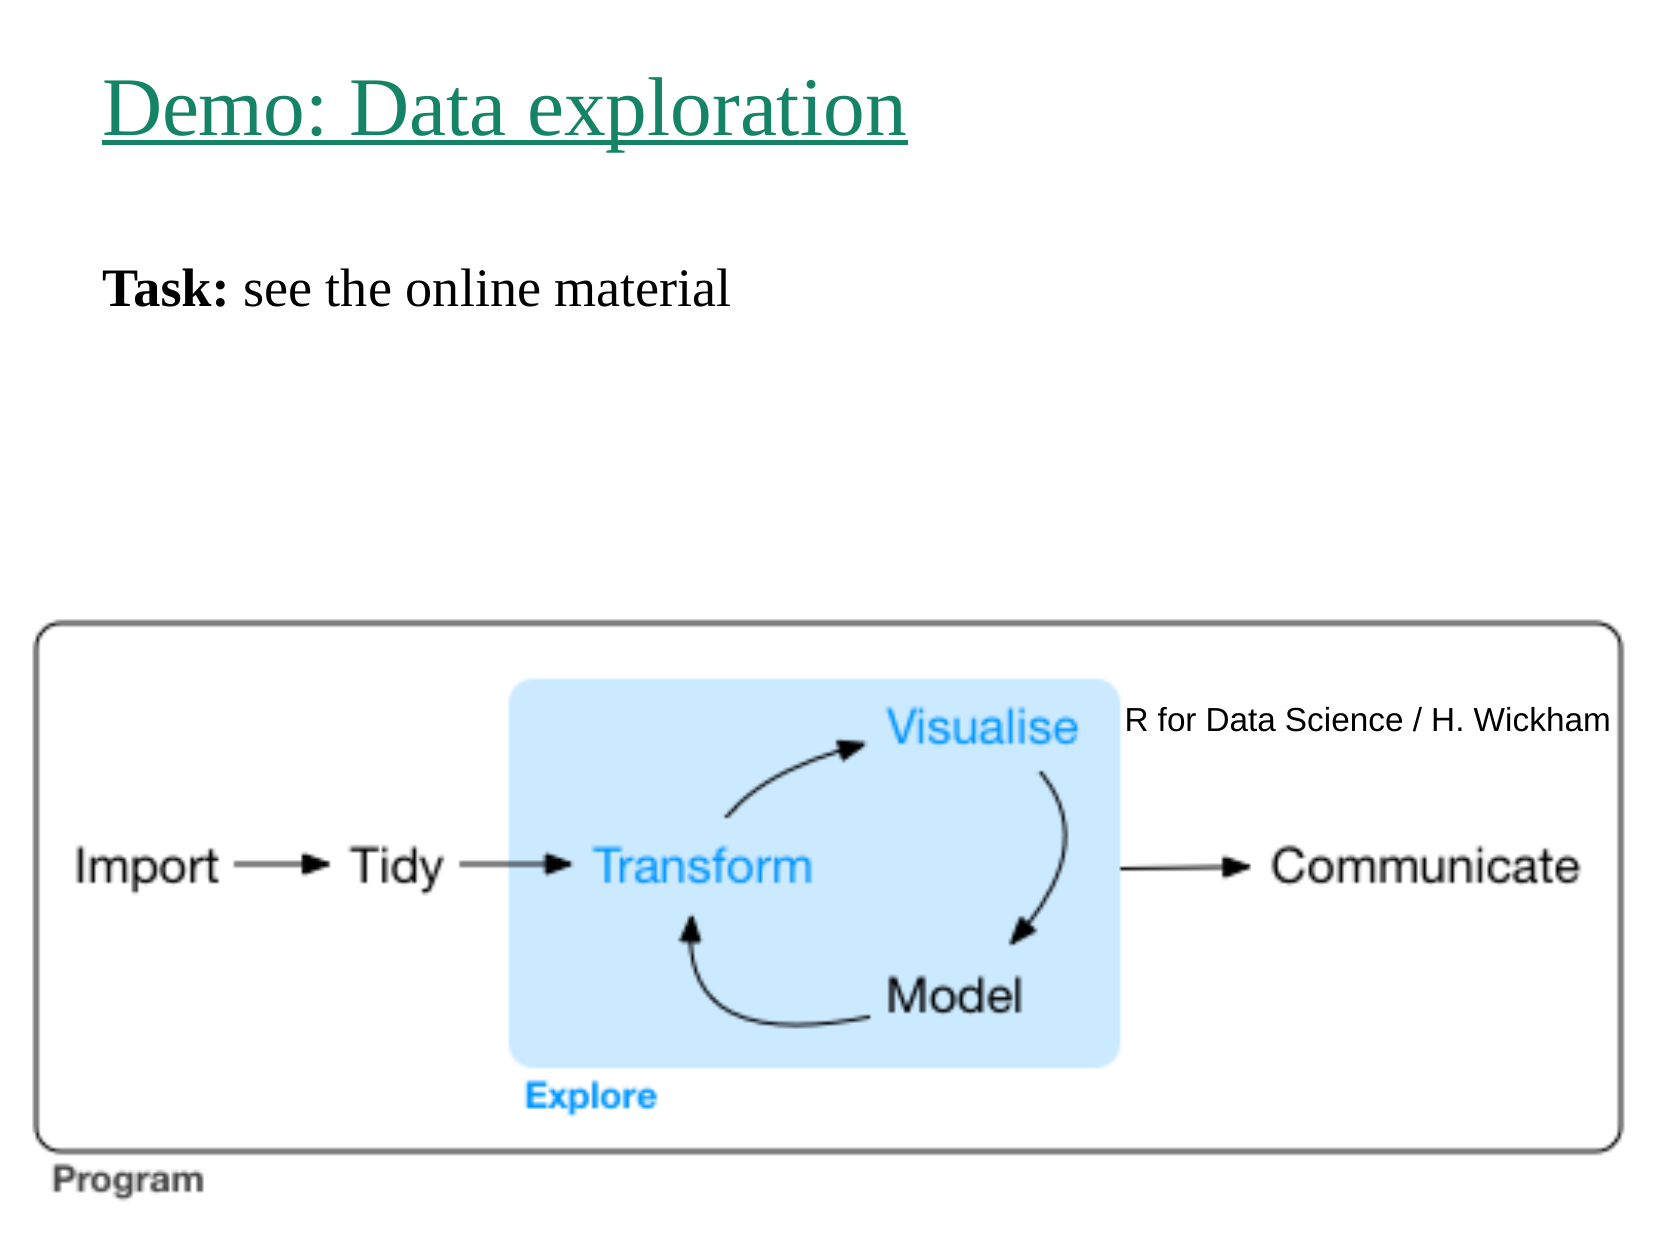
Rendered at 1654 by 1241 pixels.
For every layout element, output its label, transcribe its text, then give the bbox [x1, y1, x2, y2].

text_box Demo: Data exploration Task: see the online material [88, 45, 1592, 459]
picture [31, 618, 1628, 1205]
text_box R for Data Science / H. Wickham [1109, 694, 1640, 756]
